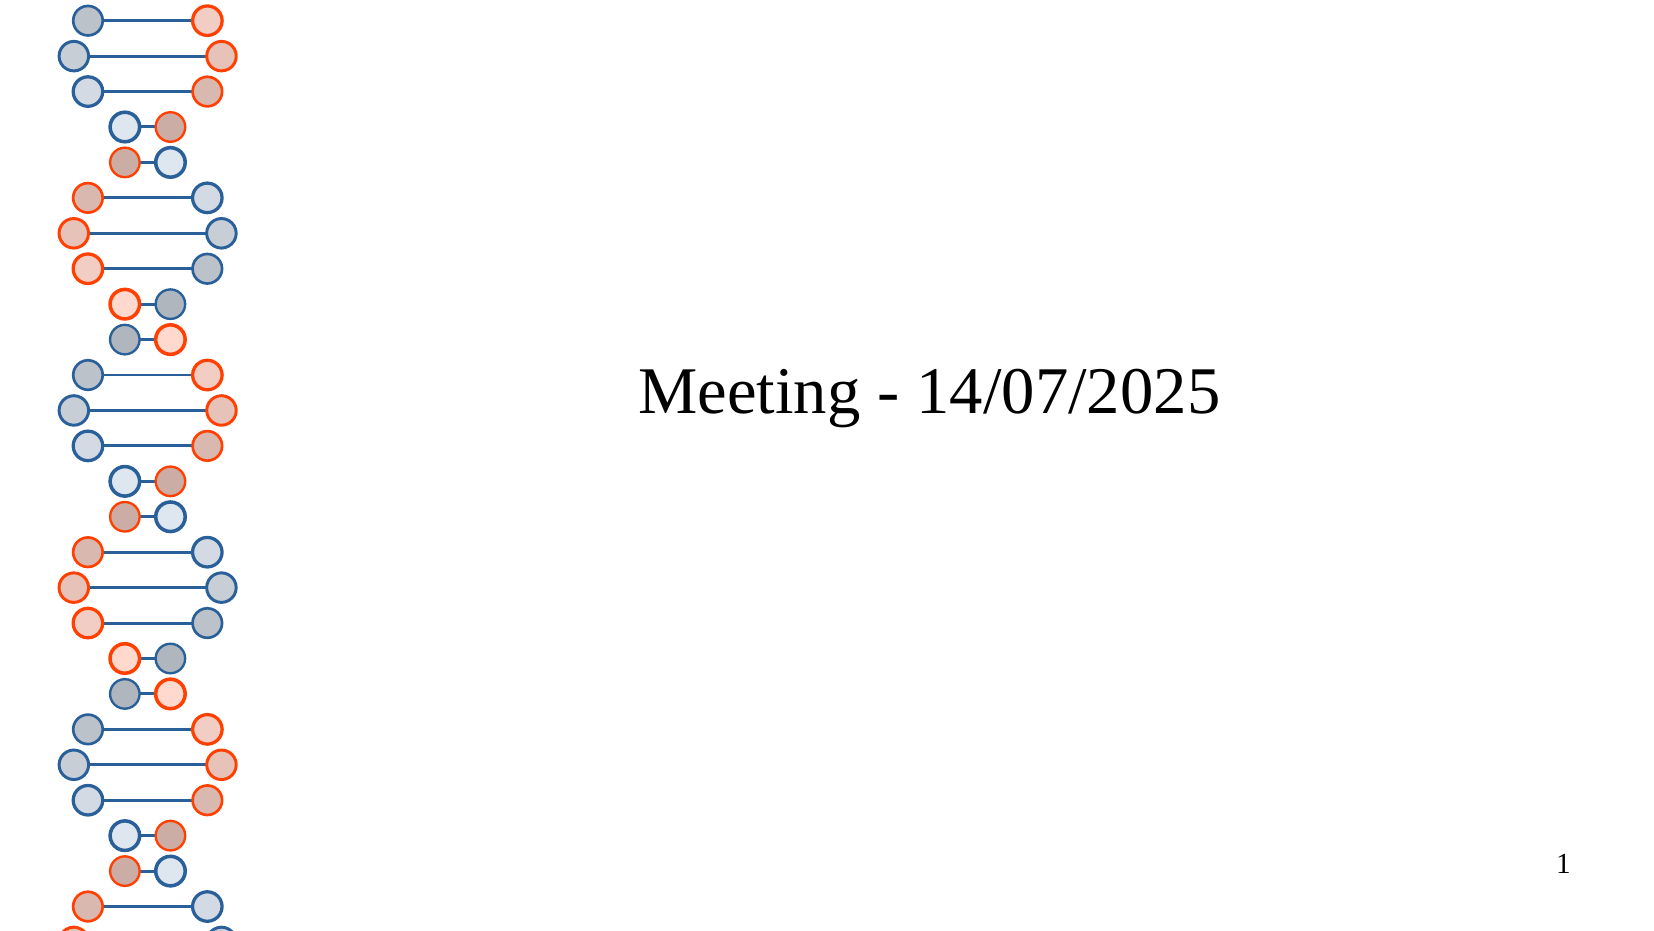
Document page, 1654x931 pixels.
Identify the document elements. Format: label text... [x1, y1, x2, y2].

subtitle Meeting - 14/07/2025 [265, 35, 1595, 748]
